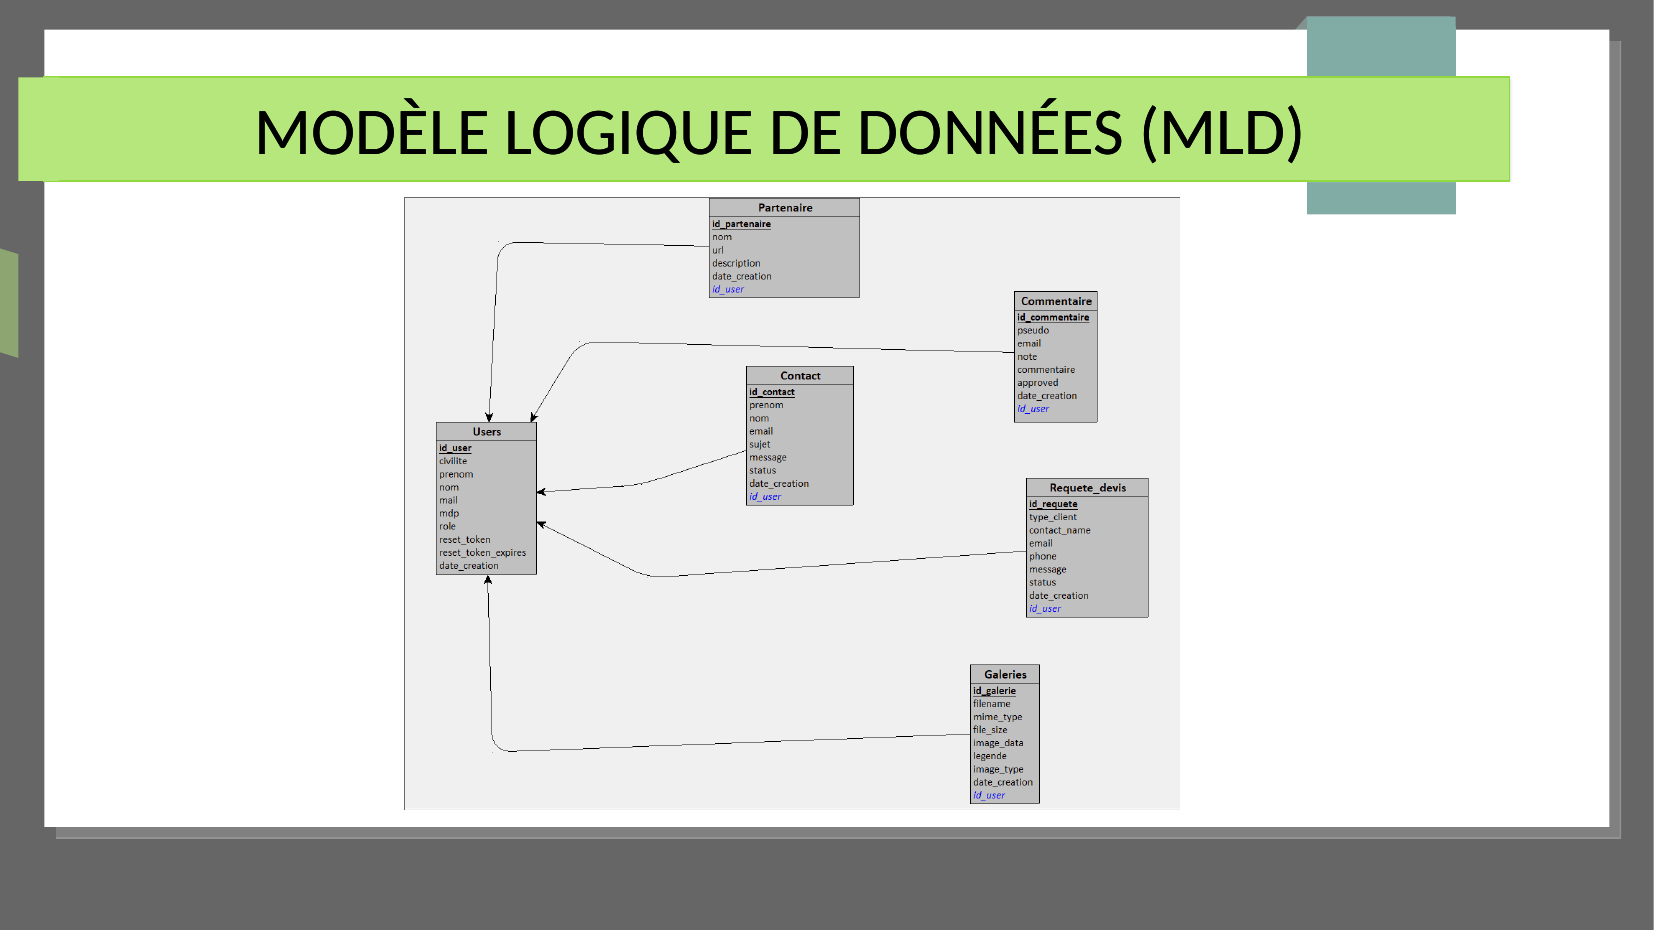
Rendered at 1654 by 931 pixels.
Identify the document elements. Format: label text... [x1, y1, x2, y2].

title MODÈLE LOGIQUE DE DONNÉES (MLD) [57, 75, 1475, 180]
picture [404, 197, 1180, 810]
